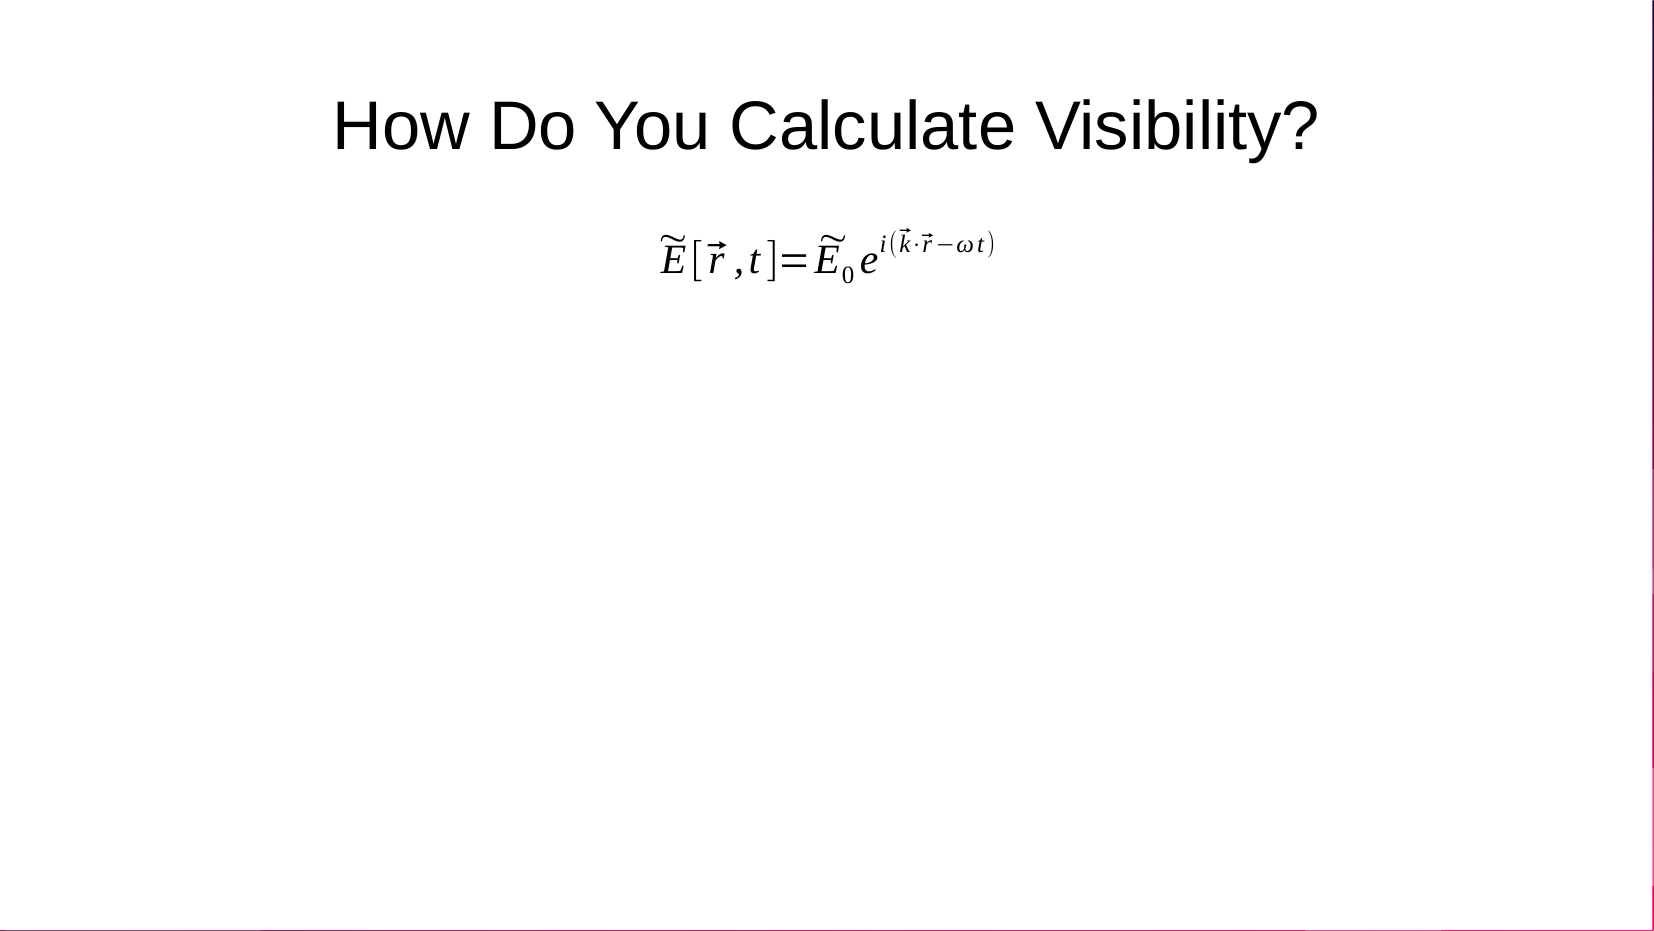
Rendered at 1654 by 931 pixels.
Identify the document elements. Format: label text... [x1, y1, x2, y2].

chart [656, 226, 996, 289]
title How Do You Calculate Visibility? [88, 44, 1565, 207]
